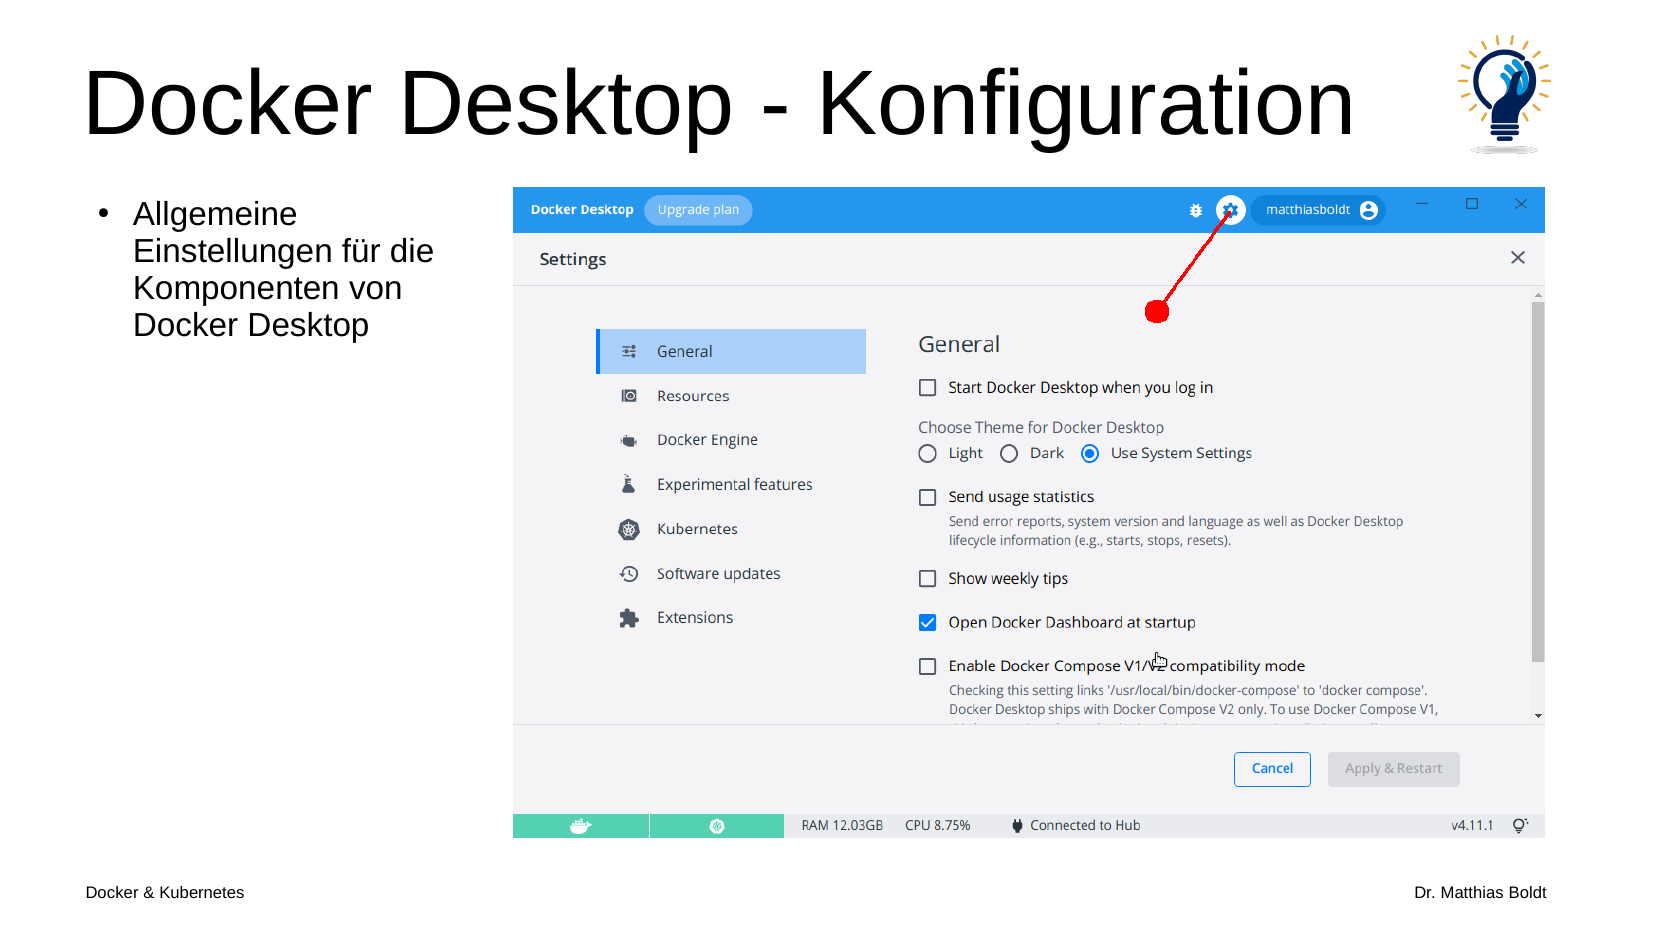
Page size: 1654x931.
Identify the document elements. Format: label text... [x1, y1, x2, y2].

text_box Allgemeine Einstellungen für die Komponenten von Docker Desktop [82, 187, 485, 839]
text_box Docker & Kubernetes Dr. Matthias Boldt [70, 875, 1563, 910]
title Docker Desktop - Konfiguration [82, 0, 1619, 206]
picture [1458, 35, 1551, 154]
picture [513, 187, 1545, 838]
